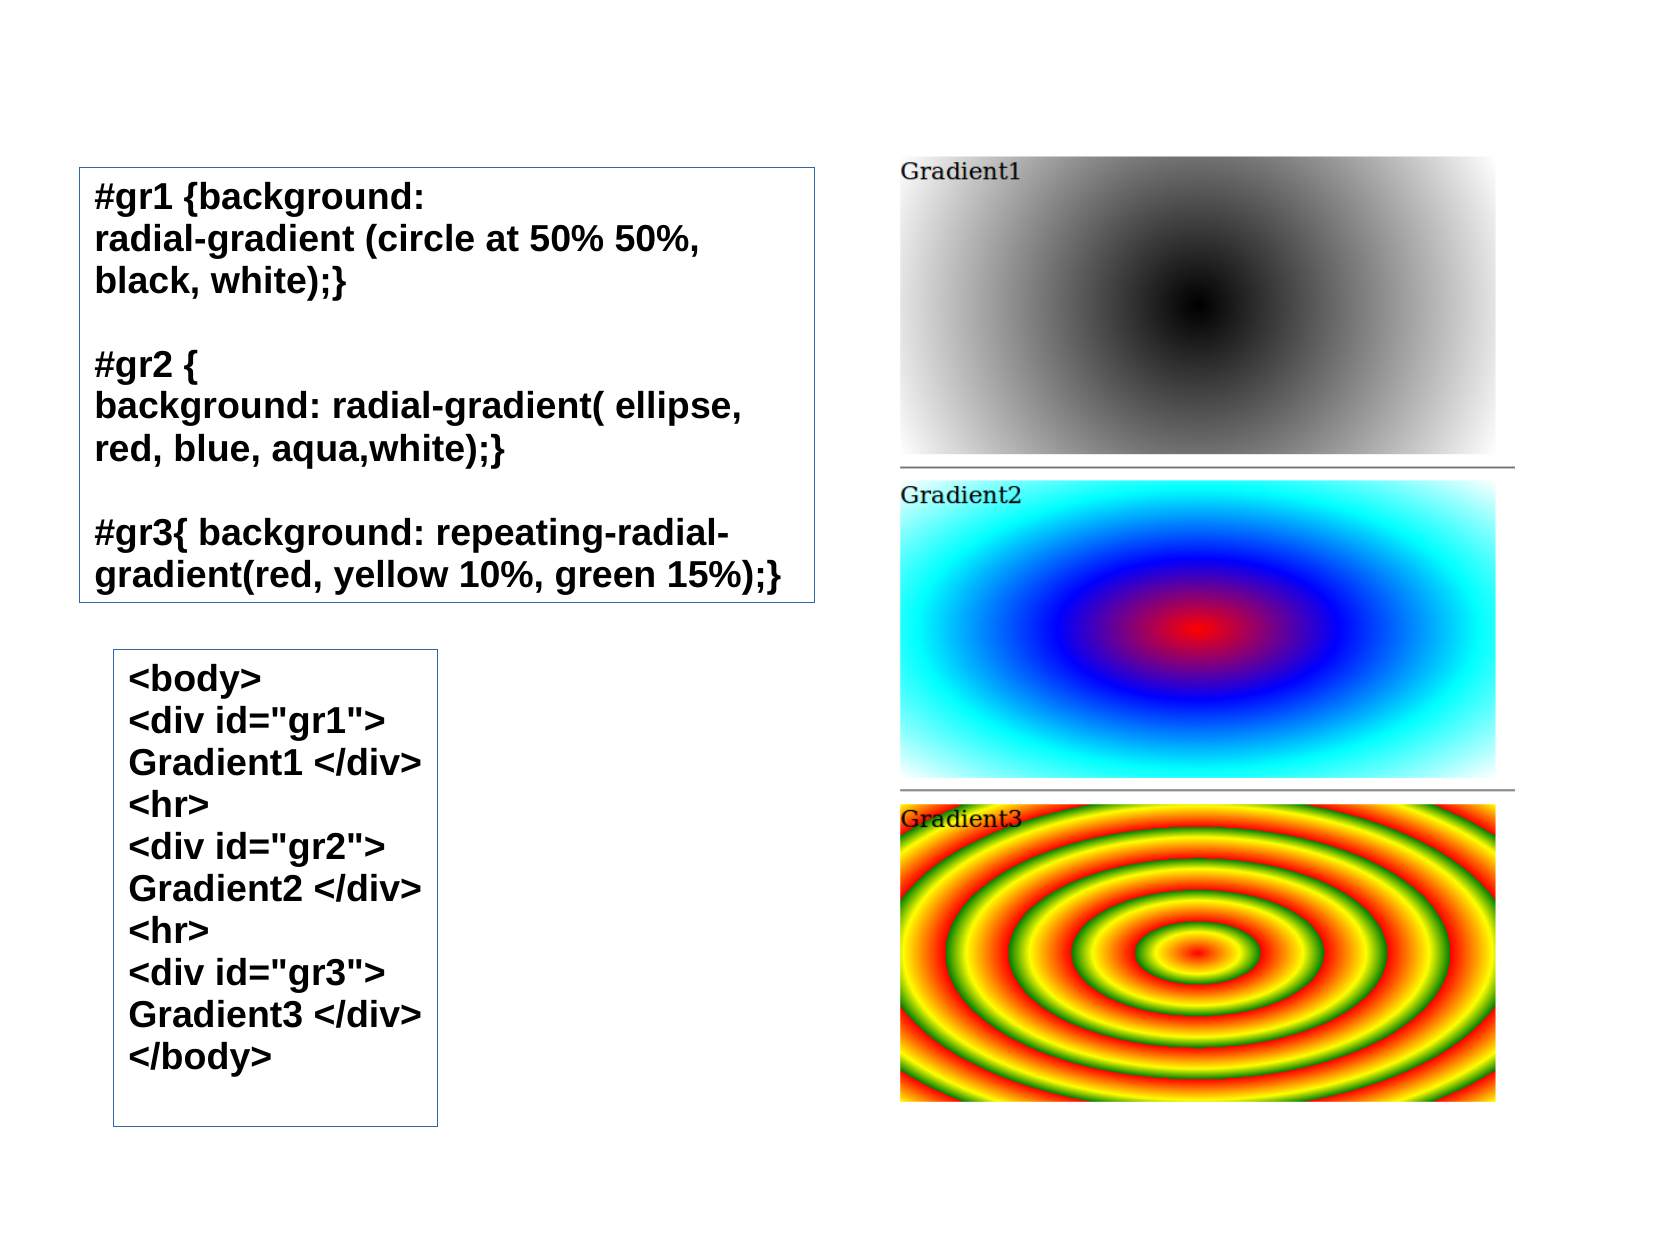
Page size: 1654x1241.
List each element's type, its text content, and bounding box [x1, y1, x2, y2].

text_box #gr1 {background: radial-gradient (circle at 50% 50%, black, white);} #gr2 { background: radial-gradient( ellipse, red, blue, aqua,white);} #gr3{ background: repeating-radial-gradient(red, yellow 10%, green 15%);} [79, 167, 815, 603]
text_box <body> <div id="gr1"> Gradient1 </div> <hr> <div id="gr2"> Gradient2 </div> <hr> <div id="gr3"> Gradient3 </div> </body> [113, 649, 438, 1127]
picture [890, 152, 1515, 1128]
